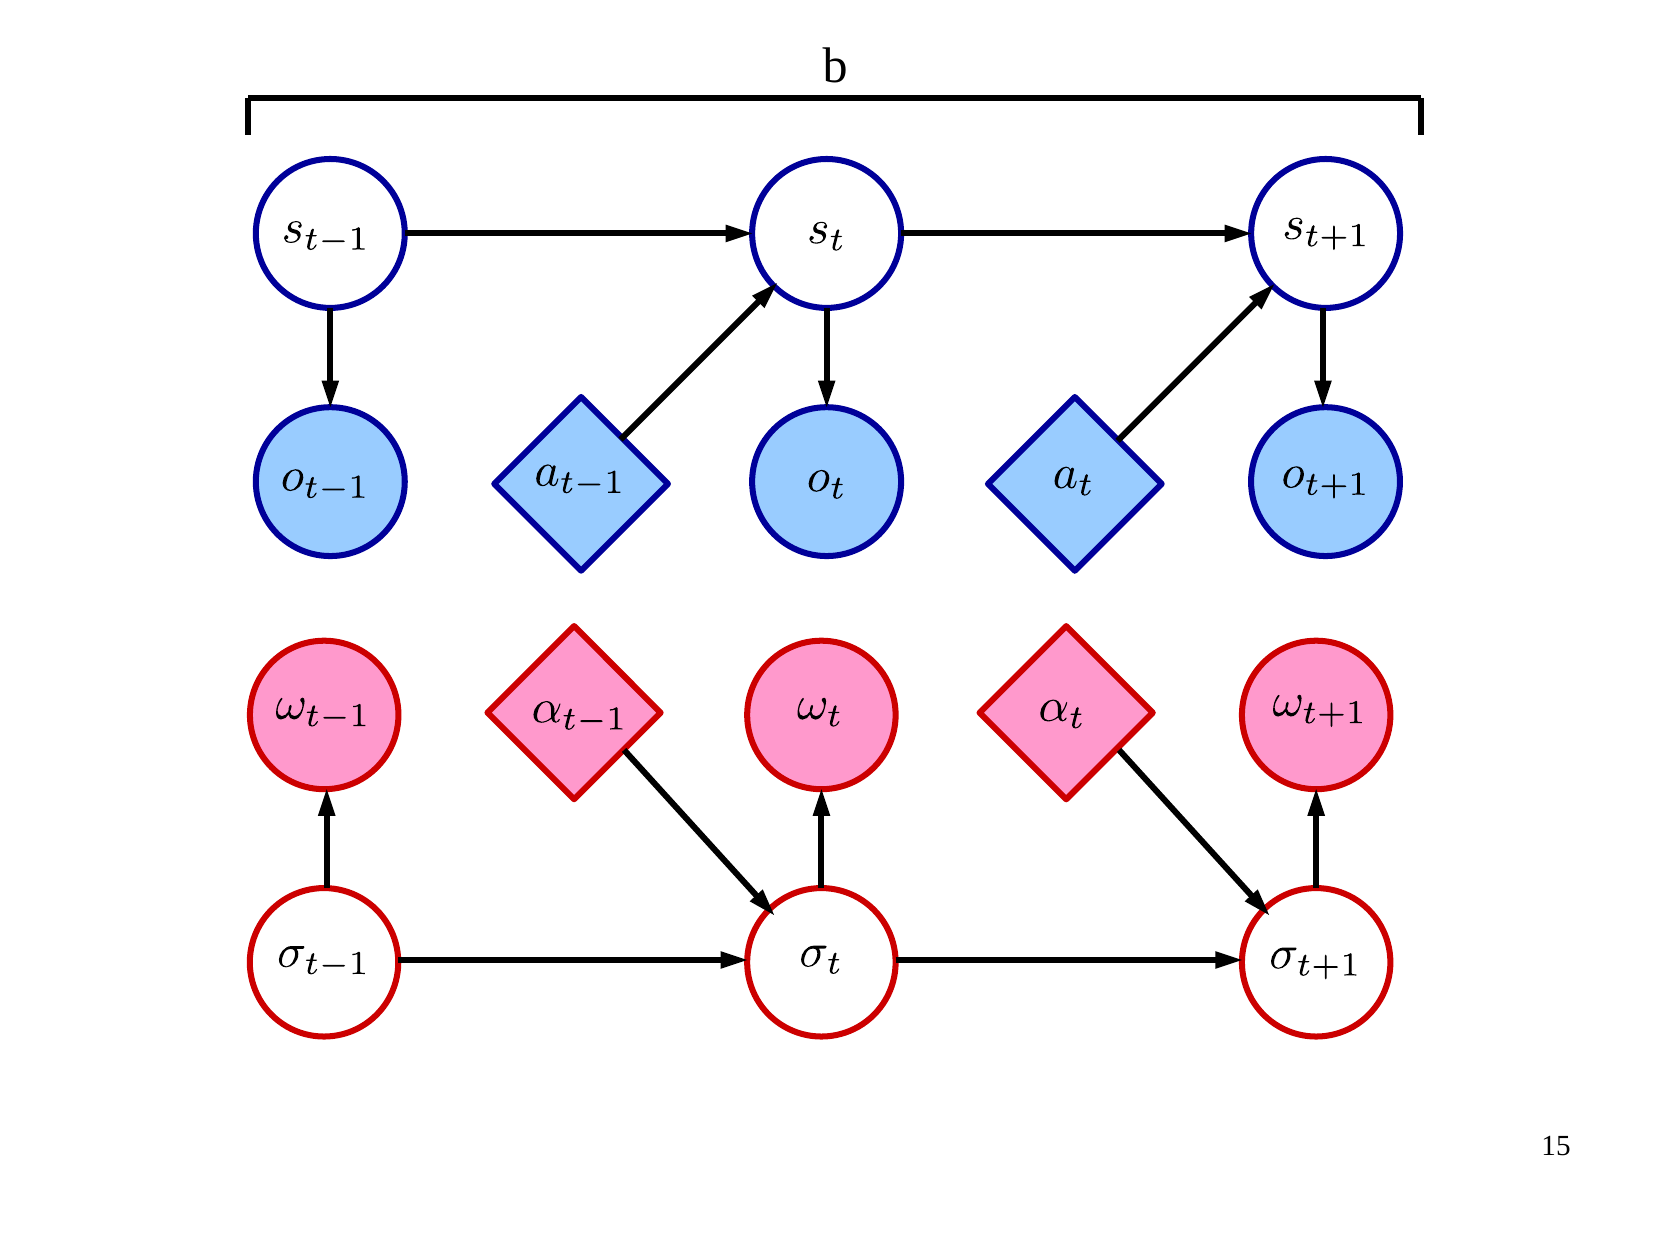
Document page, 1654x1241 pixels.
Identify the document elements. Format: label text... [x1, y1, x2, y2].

text_box [255, 158, 405, 308]
text_box [747, 640, 896, 790]
text_box [979, 626, 1153, 800]
text_box b [807, 30, 866, 104]
text_box [987, 397, 1162, 571]
text_box [1241, 640, 1391, 790]
text_box [249, 888, 399, 1037]
text_box [1251, 407, 1400, 557]
text_box [249, 640, 399, 790]
text_box [1251, 158, 1401, 308]
text_box [752, 407, 902, 557]
text_box [752, 158, 902, 308]
text_box [1241, 888, 1391, 1037]
text_box [487, 626, 661, 800]
text_box [494, 396, 668, 571]
text_box [747, 888, 896, 1037]
text_box [255, 407, 405, 557]
